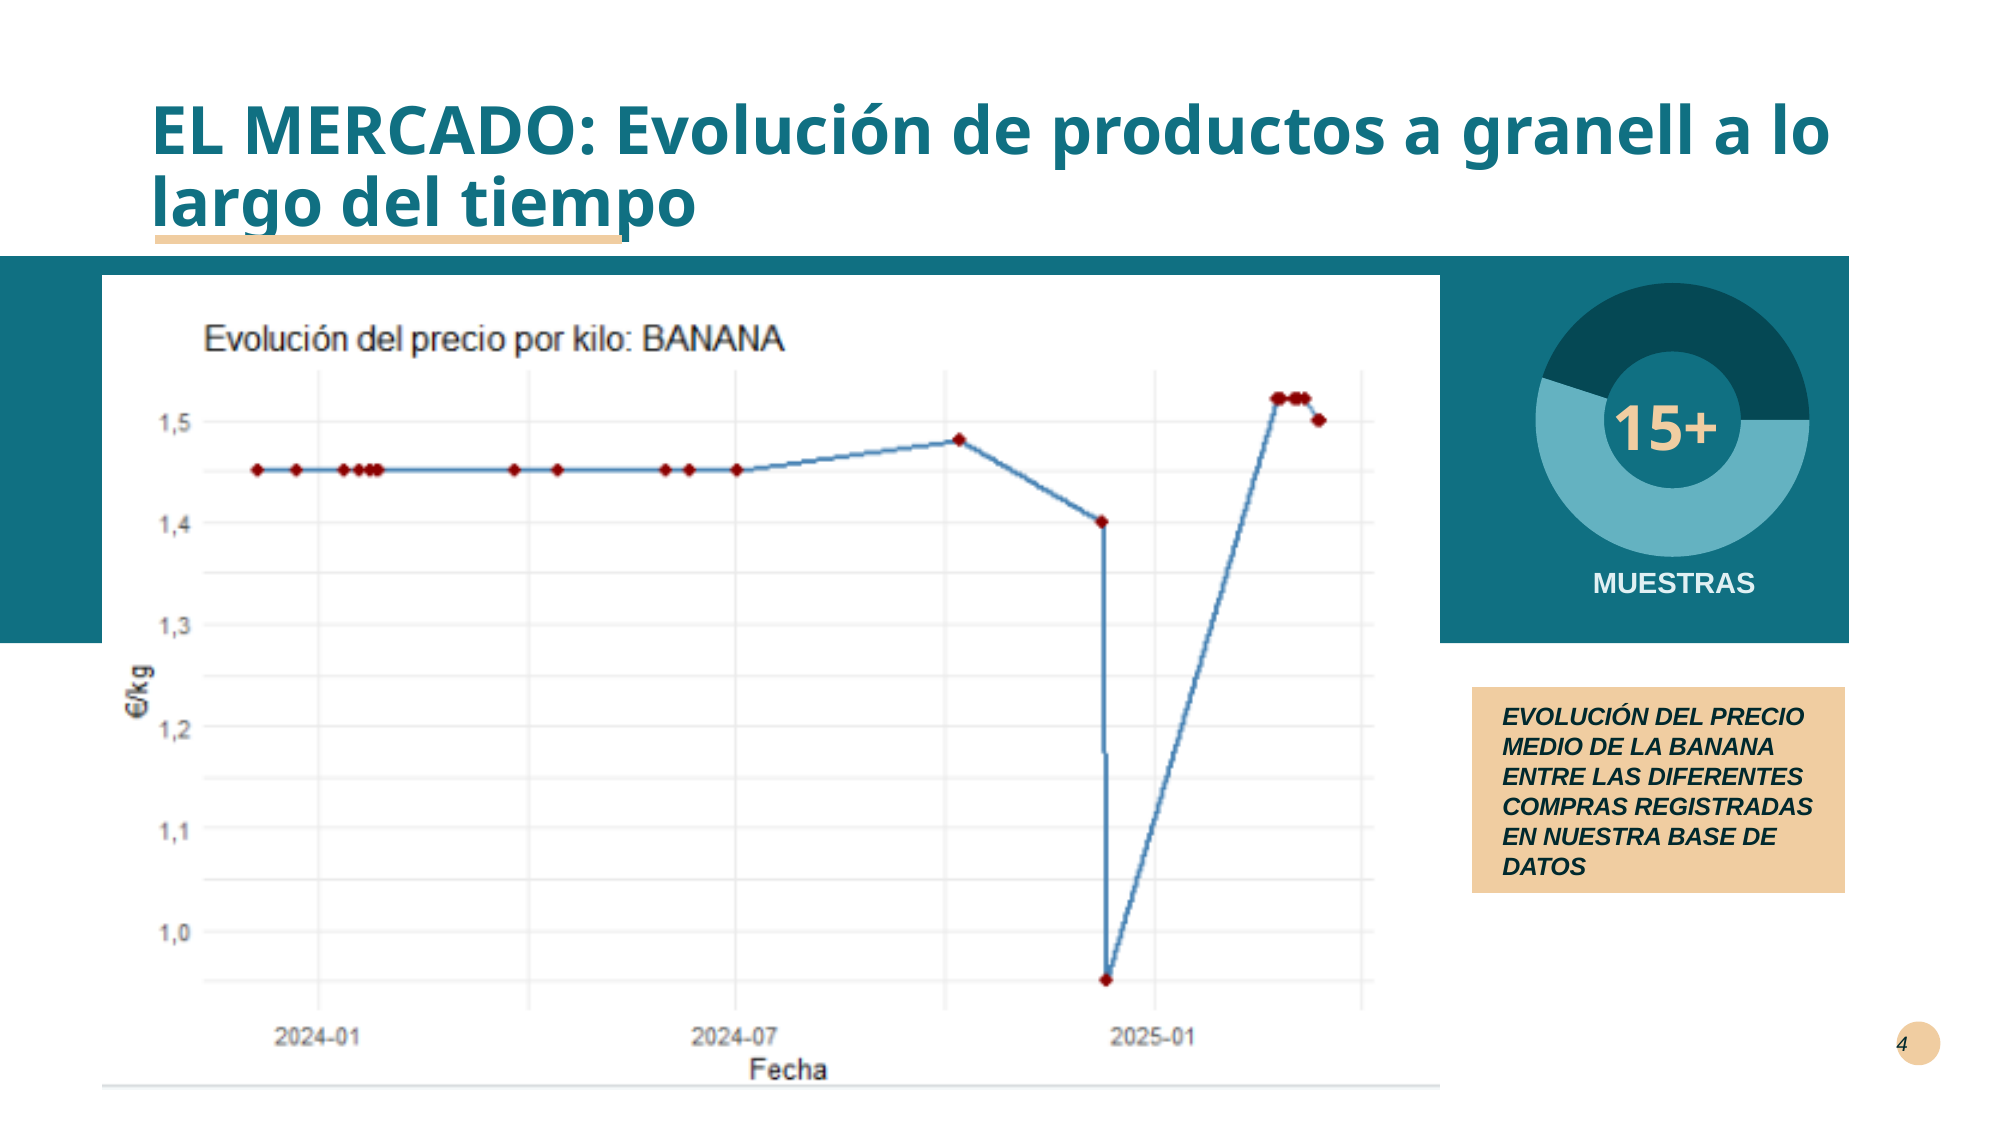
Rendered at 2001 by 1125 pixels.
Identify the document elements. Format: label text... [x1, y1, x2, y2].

text_box 15+ [1583, 386, 1763, 465]
text_box 37 % [1440, 387, 1450, 466]
text_box Cliente 4 [1440, 565, 1450, 604]
text_box MUESTRAS [1583, 561, 1763, 600]
title EL MERCADO: Evolución de productos a granell a lo largo del tiempo [135, 59, 1861, 278]
text_box EVOLUCIÓN DEL PRECIO MEDIO DE LA BANANA ENTRE LAS DIFERENTES COMPRAS REGISTRADAS EN NUESTRA BASE DE DATOS [1472, 687, 1845, 893]
text_box 4 [1881, 1012, 1940, 1073]
chart [1440, 277, 1855, 566]
picture [102, 275, 1440, 1090]
